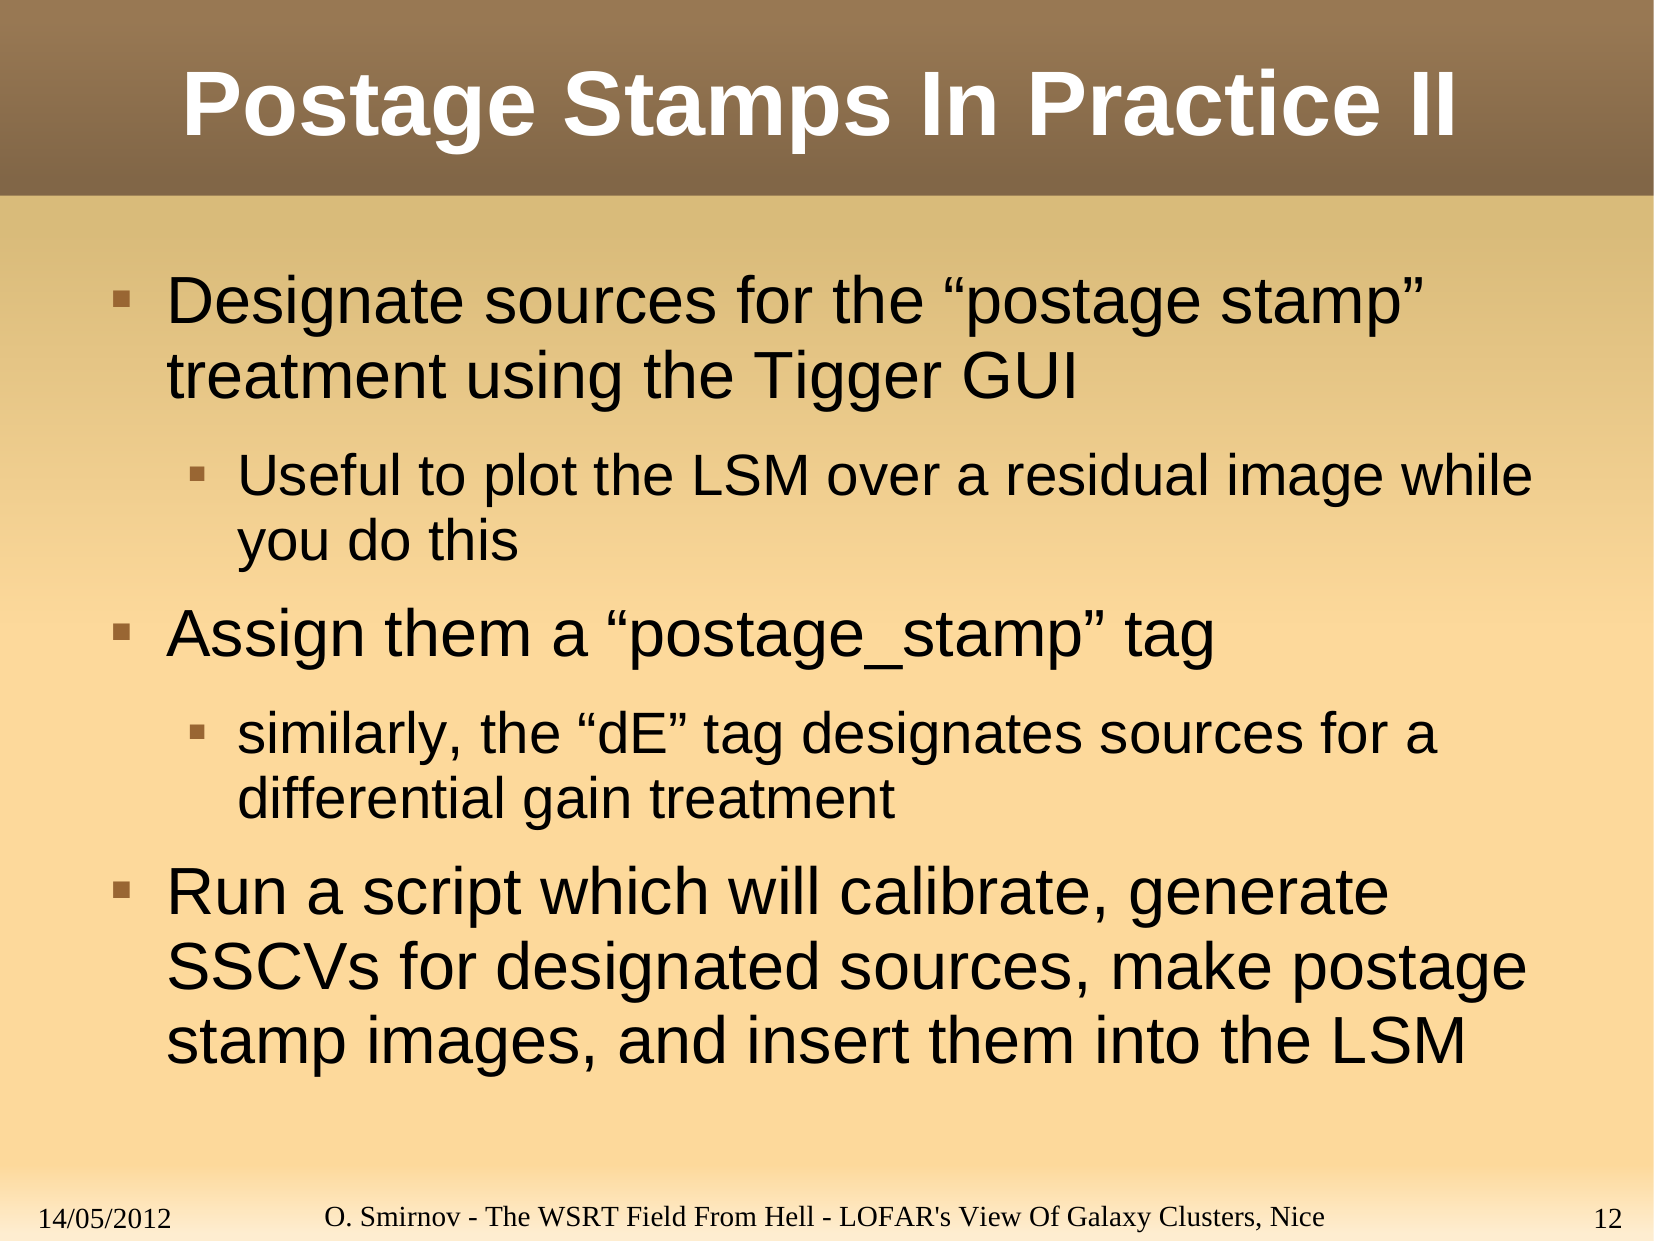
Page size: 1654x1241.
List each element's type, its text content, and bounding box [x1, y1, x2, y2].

title Postage Stamps In Practice II [76, 0, 1565, 208]
list Designate sources for the “postage stamp” treatment using the Tigger GUI Useful to plot the LSM over a residual image while you do this Assign them a “postage_stamp” tag similarly, the “dE” tag designates sources for a differential gain treatment Run a script which will calibrate, generate SSCVs for designated sources, make postage stamp images, and insert them into the LSM [95, 263, 1584, 1082]
picture [0, 0, 1654, 1241]
